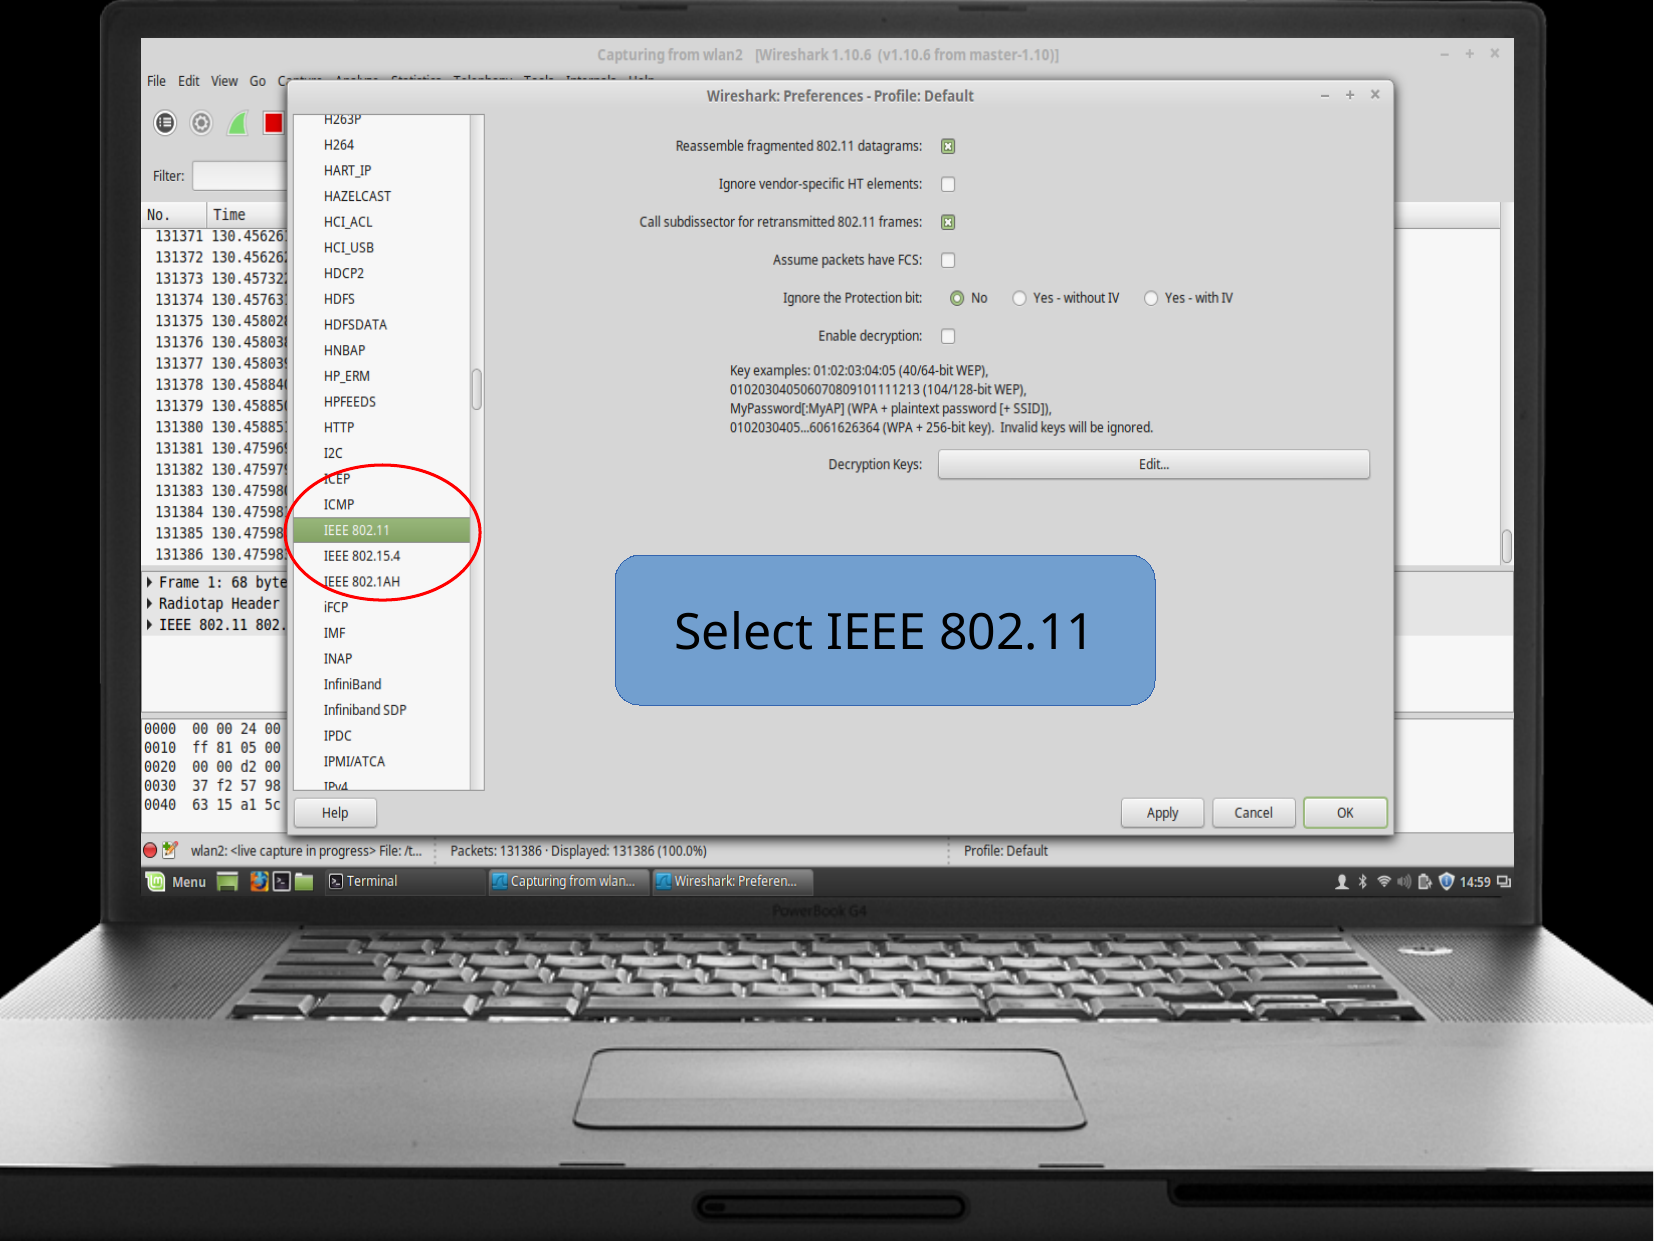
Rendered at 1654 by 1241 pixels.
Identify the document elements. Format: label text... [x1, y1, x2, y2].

text_box Select IEEE 802.11 [615, 555, 1156, 706]
picture [0, 0, 1654, 1241]
